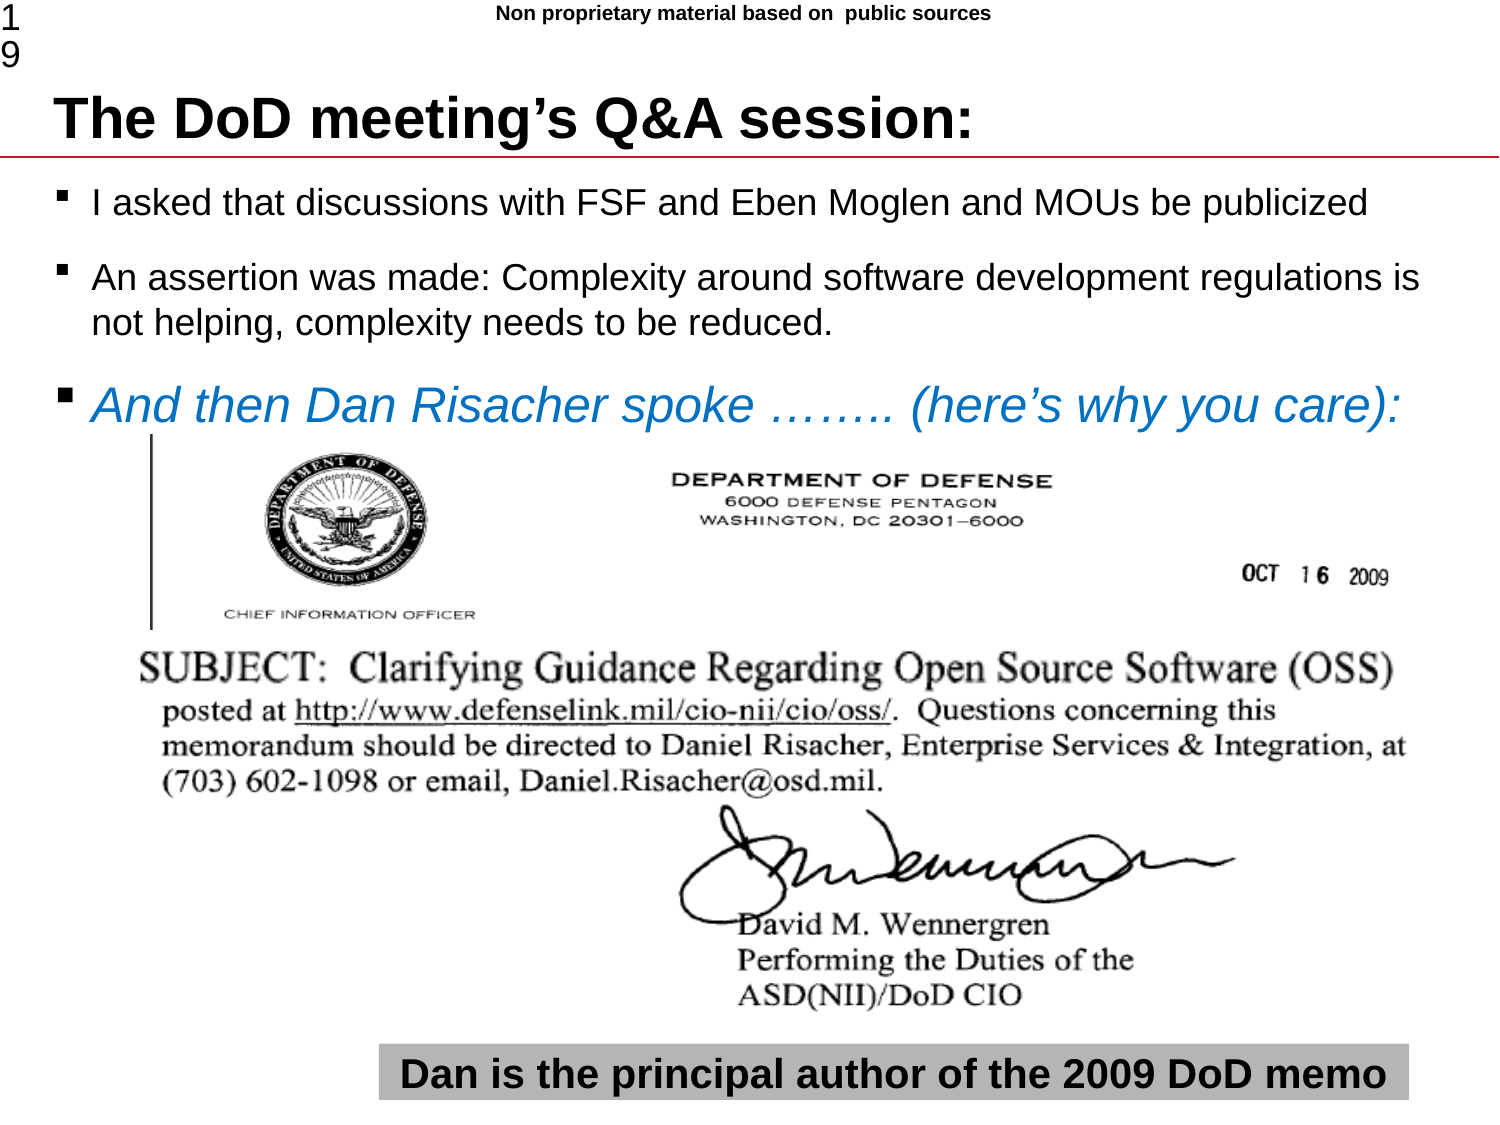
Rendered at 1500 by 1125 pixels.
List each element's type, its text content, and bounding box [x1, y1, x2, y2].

picture [150, 434, 1399, 631]
picture [128, 643, 1420, 1018]
text_box Dan is the principal author of the 2009 DoD memo [378, 1043, 1409, 1100]
list I asked that discussions with FSF and Eben Moglen and MOUs be publicized An assertion was made: Complexity around software development regulations is not helping, complexity needs to be reduced. And then Dan Risacher spoke …….. (here’s why you care): [38, 170, 1461, 1011]
title The DoD meeting’s Q&A session: [38, 35, 1225, 158]
